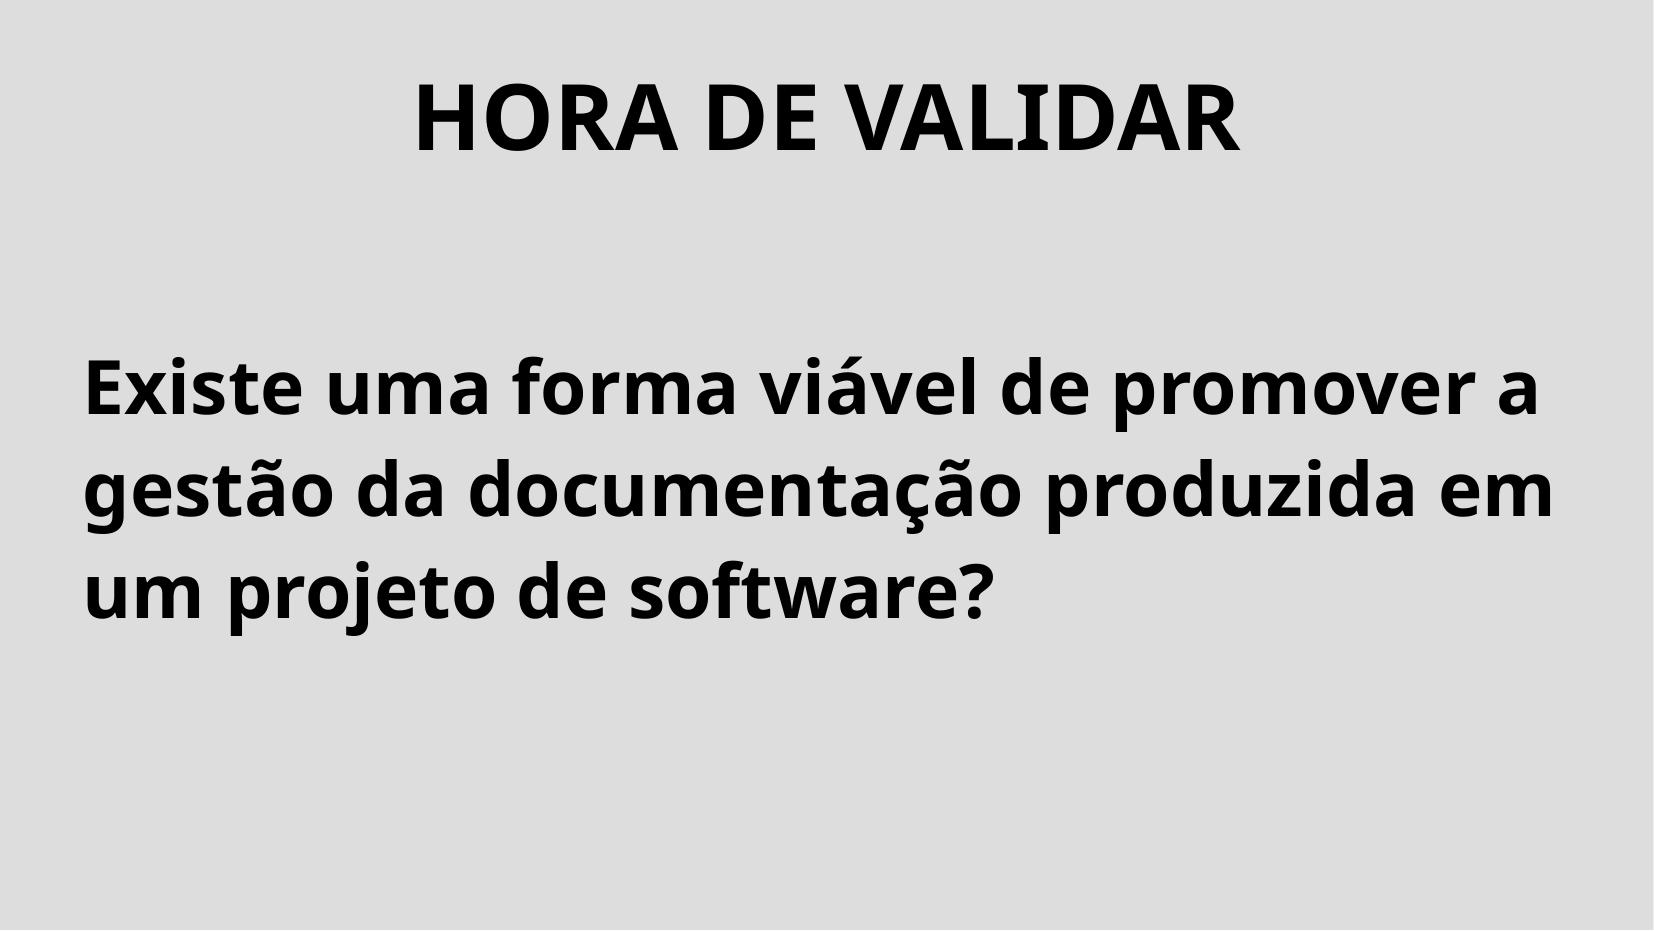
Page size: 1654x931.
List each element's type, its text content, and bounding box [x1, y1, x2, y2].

subtitle Existe uma forma viável de promover a gestão da documentação produzida em um projeto de software? [82, 217, 1571, 758]
title HORA DE VALIDAR [82, 37, 1571, 193]
